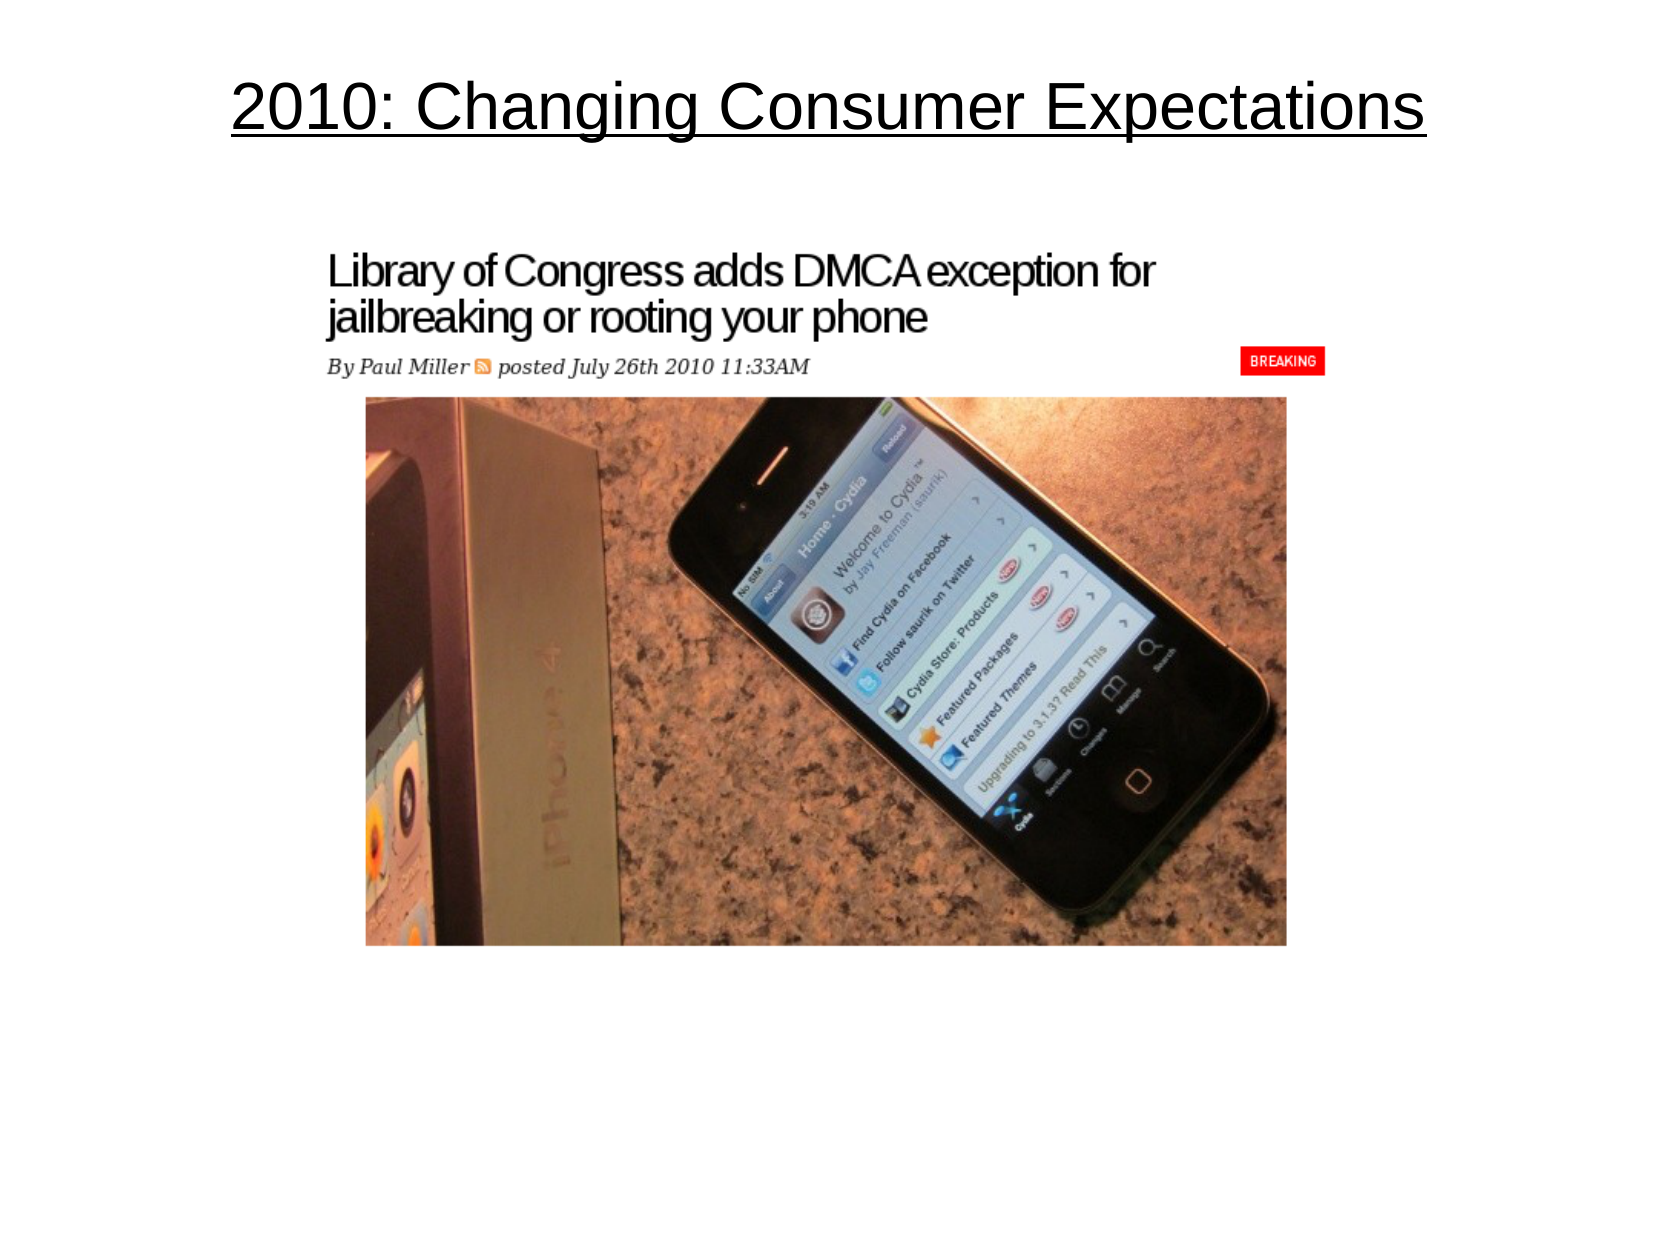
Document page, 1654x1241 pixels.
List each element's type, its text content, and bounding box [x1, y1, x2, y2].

title 2010: Changing Consumer Expectations [22, 45, 1636, 169]
picture [300, 239, 1359, 960]
